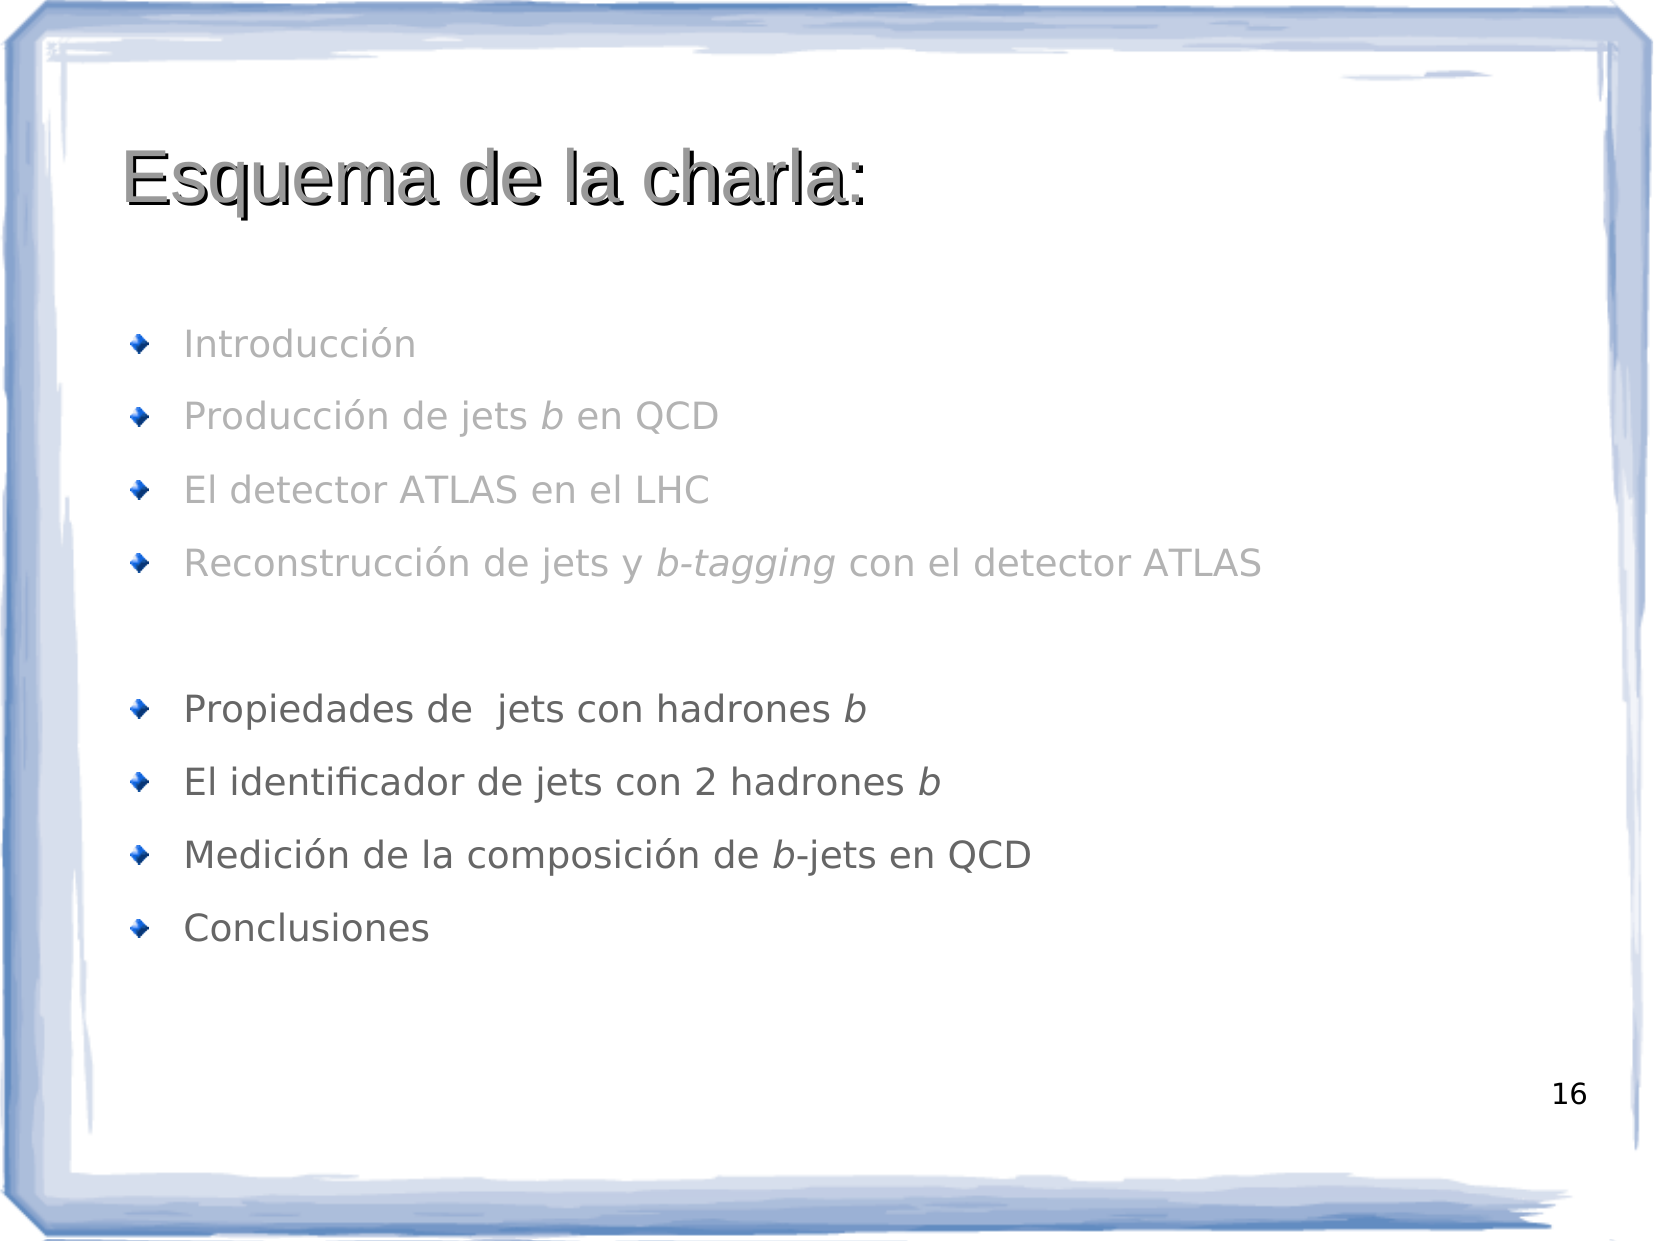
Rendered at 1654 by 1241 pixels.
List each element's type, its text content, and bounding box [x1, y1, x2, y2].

picture [0, 0, 1654, 1241]
list Introducción Producción de jets b en QCD El detector ATLAS en el LHC Reconstrucción de jets y b-tagging con el detector ATLAS Propiedades de jets con hadrones b El identificador de jets con 2 hadrones b Medición de la composición de b-jets en QCD Conclusiones [112, 250, 1591, 1027]
title Esquema de la charla: [120, 96, 1133, 250]
